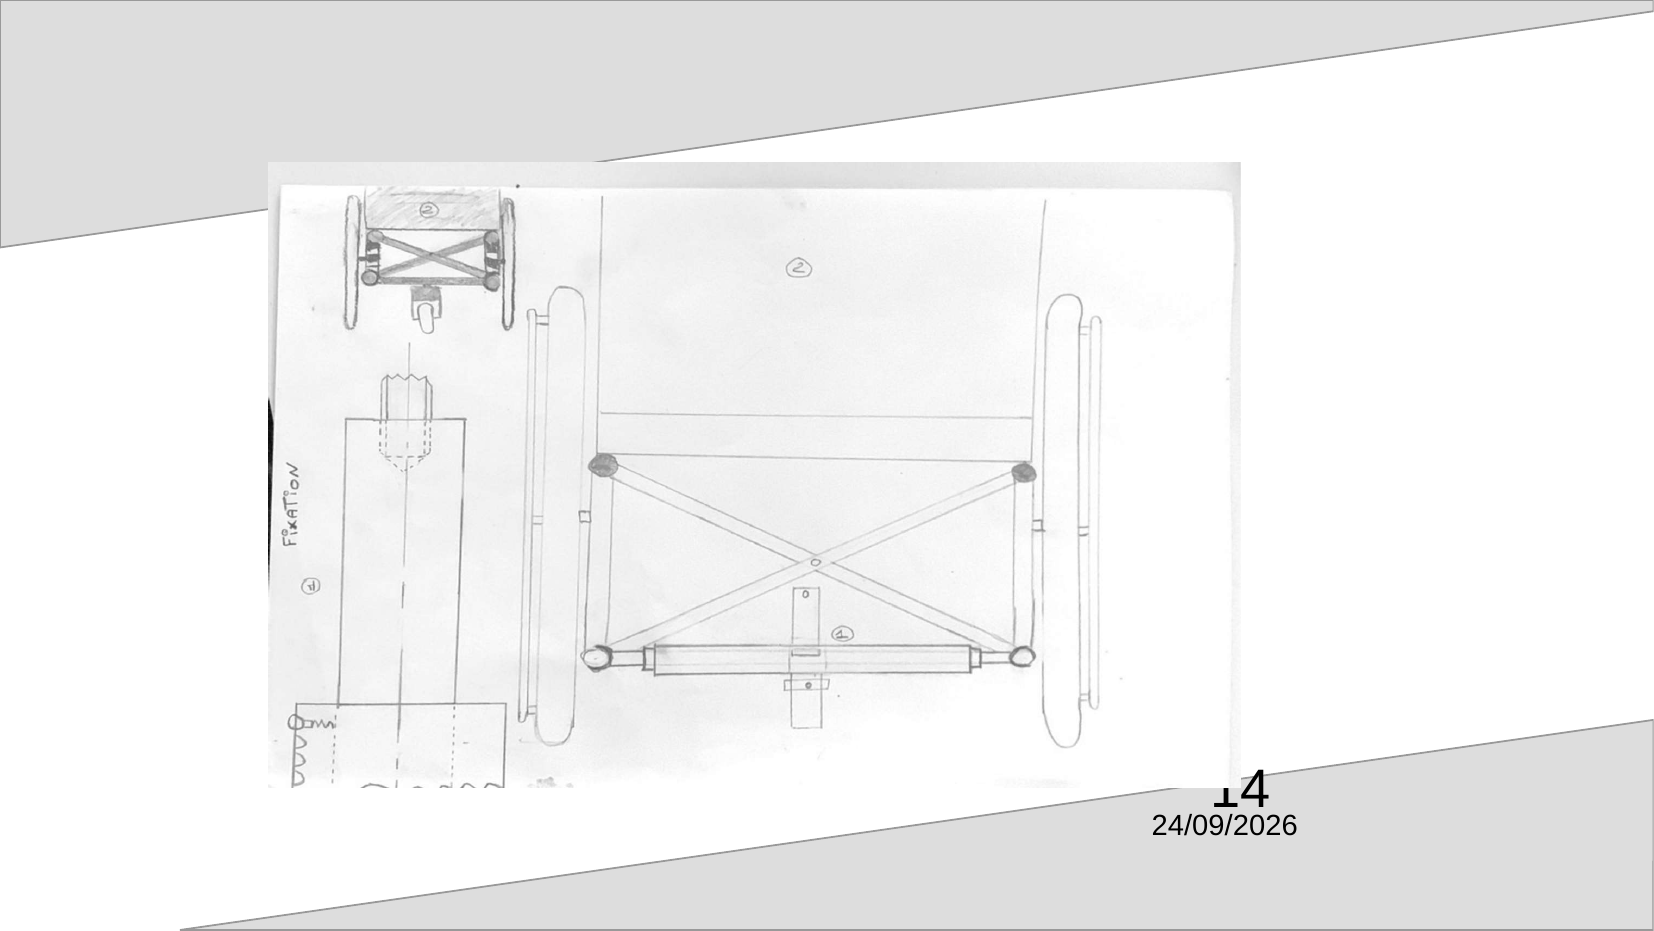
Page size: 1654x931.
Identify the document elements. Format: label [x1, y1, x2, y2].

picture [268, 162, 1241, 789]
text_box [1151, 752, 1624, 871]
